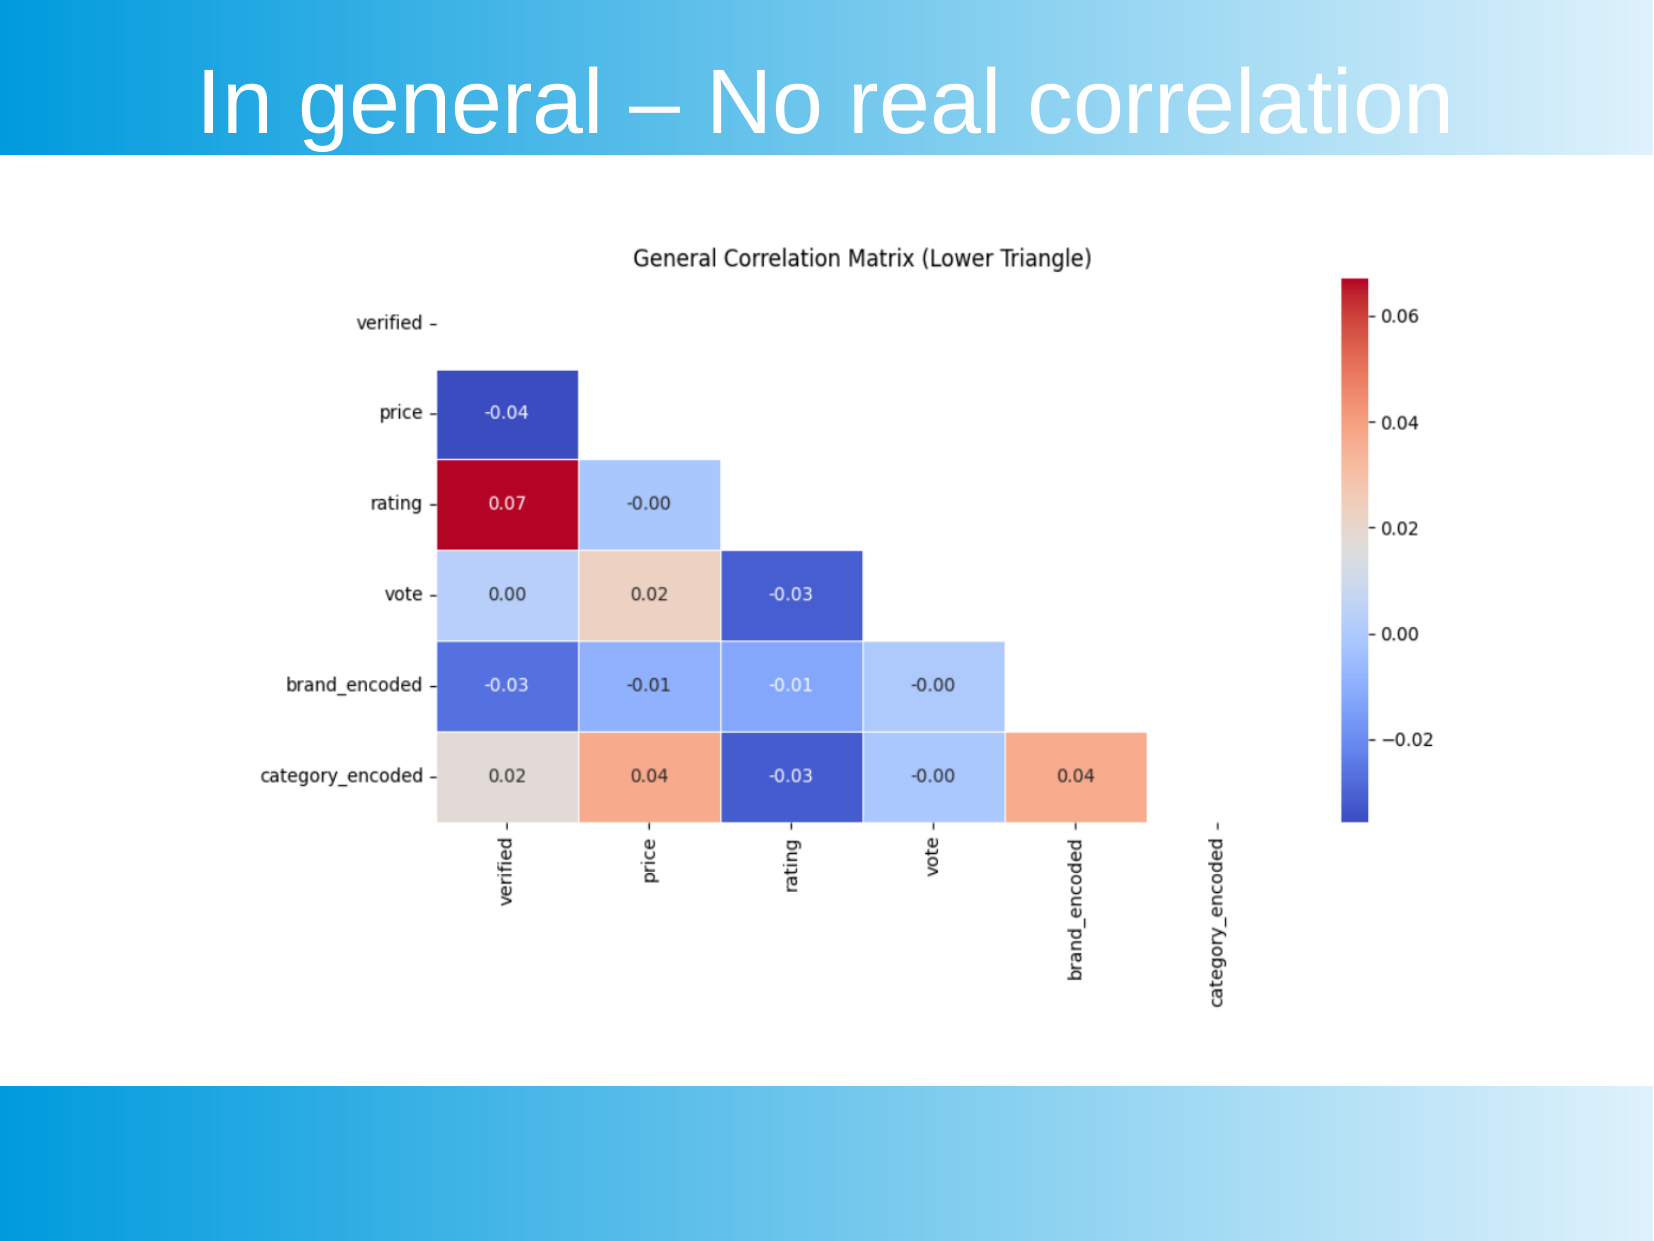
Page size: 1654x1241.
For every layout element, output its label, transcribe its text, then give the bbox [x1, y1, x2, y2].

picture [255, 224, 1446, 1021]
title In general – No real correlation [82, 49, 1571, 155]
